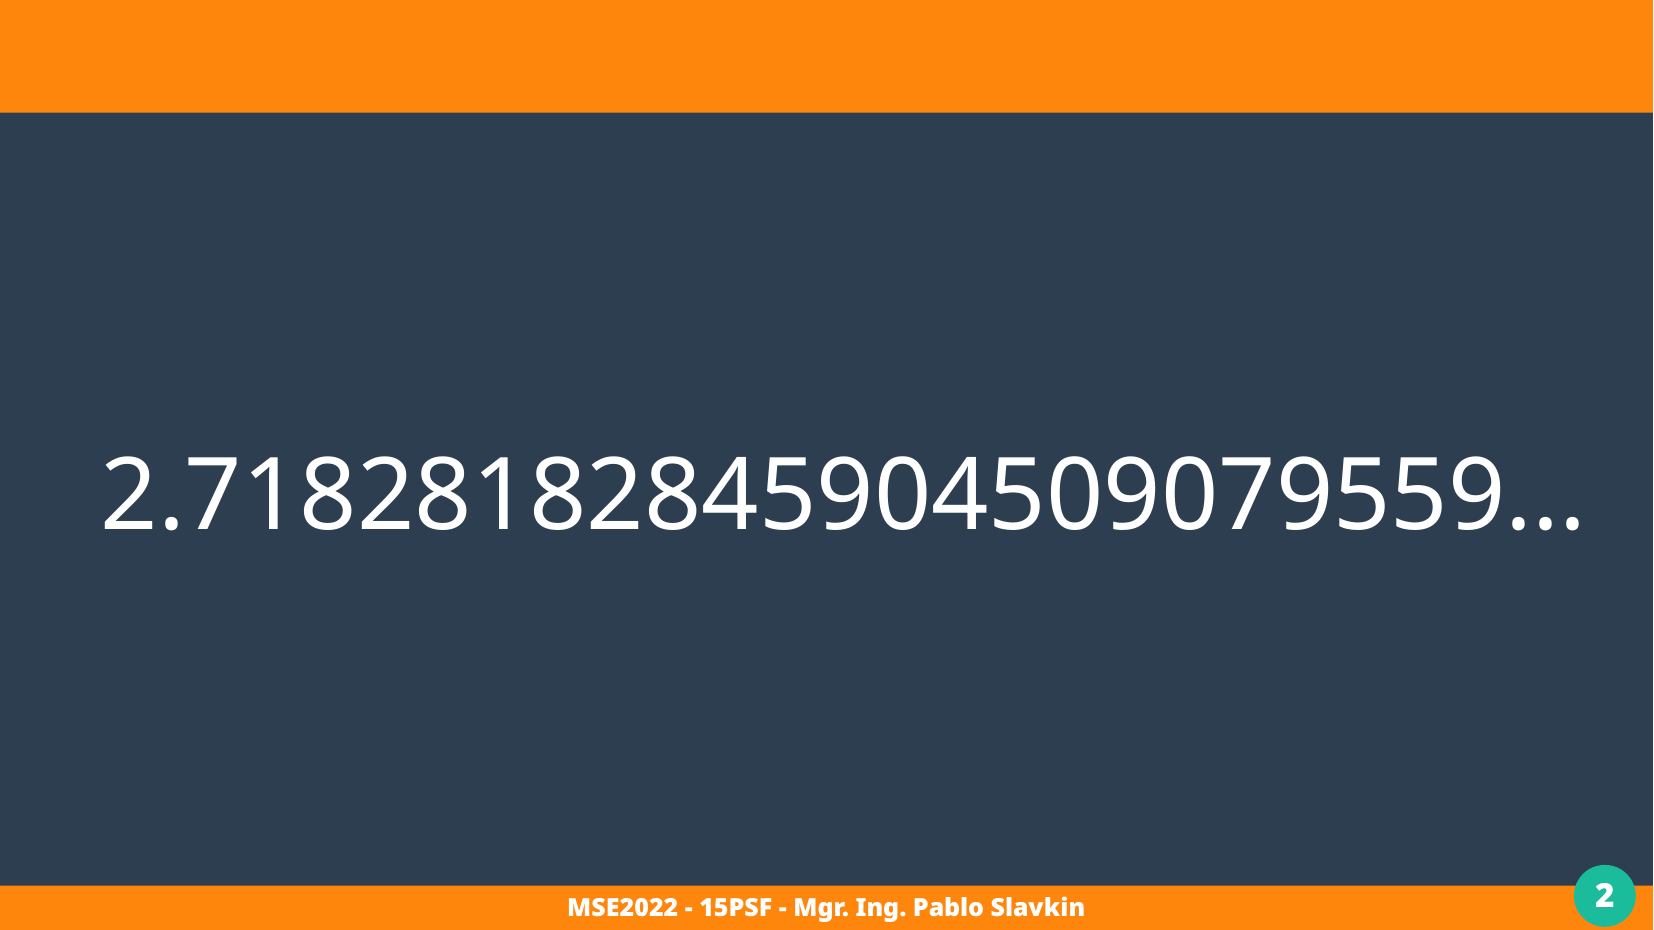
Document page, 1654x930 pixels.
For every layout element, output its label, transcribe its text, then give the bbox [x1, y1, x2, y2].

list 2.71828182845904509079559... [100, 422, 1601, 562]
